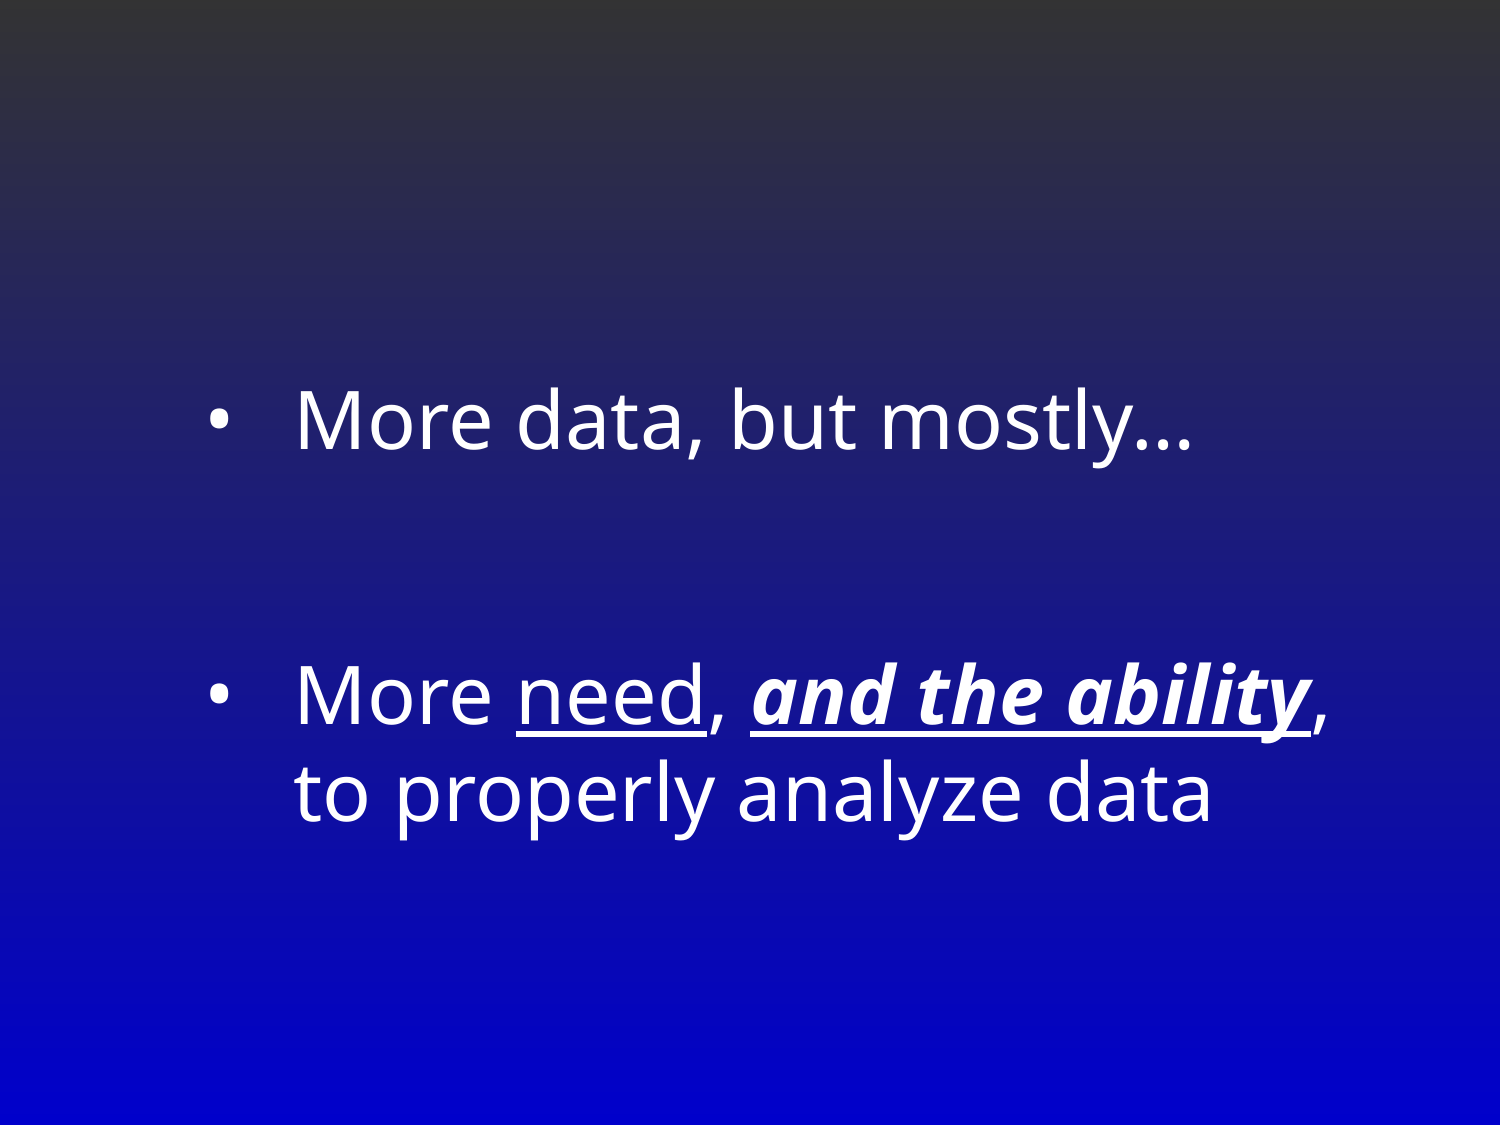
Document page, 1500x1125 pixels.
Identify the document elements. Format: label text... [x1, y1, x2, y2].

list More data, but mostly… More need, and the ability, to properly analyze data [146, 202, 1354, 861]
